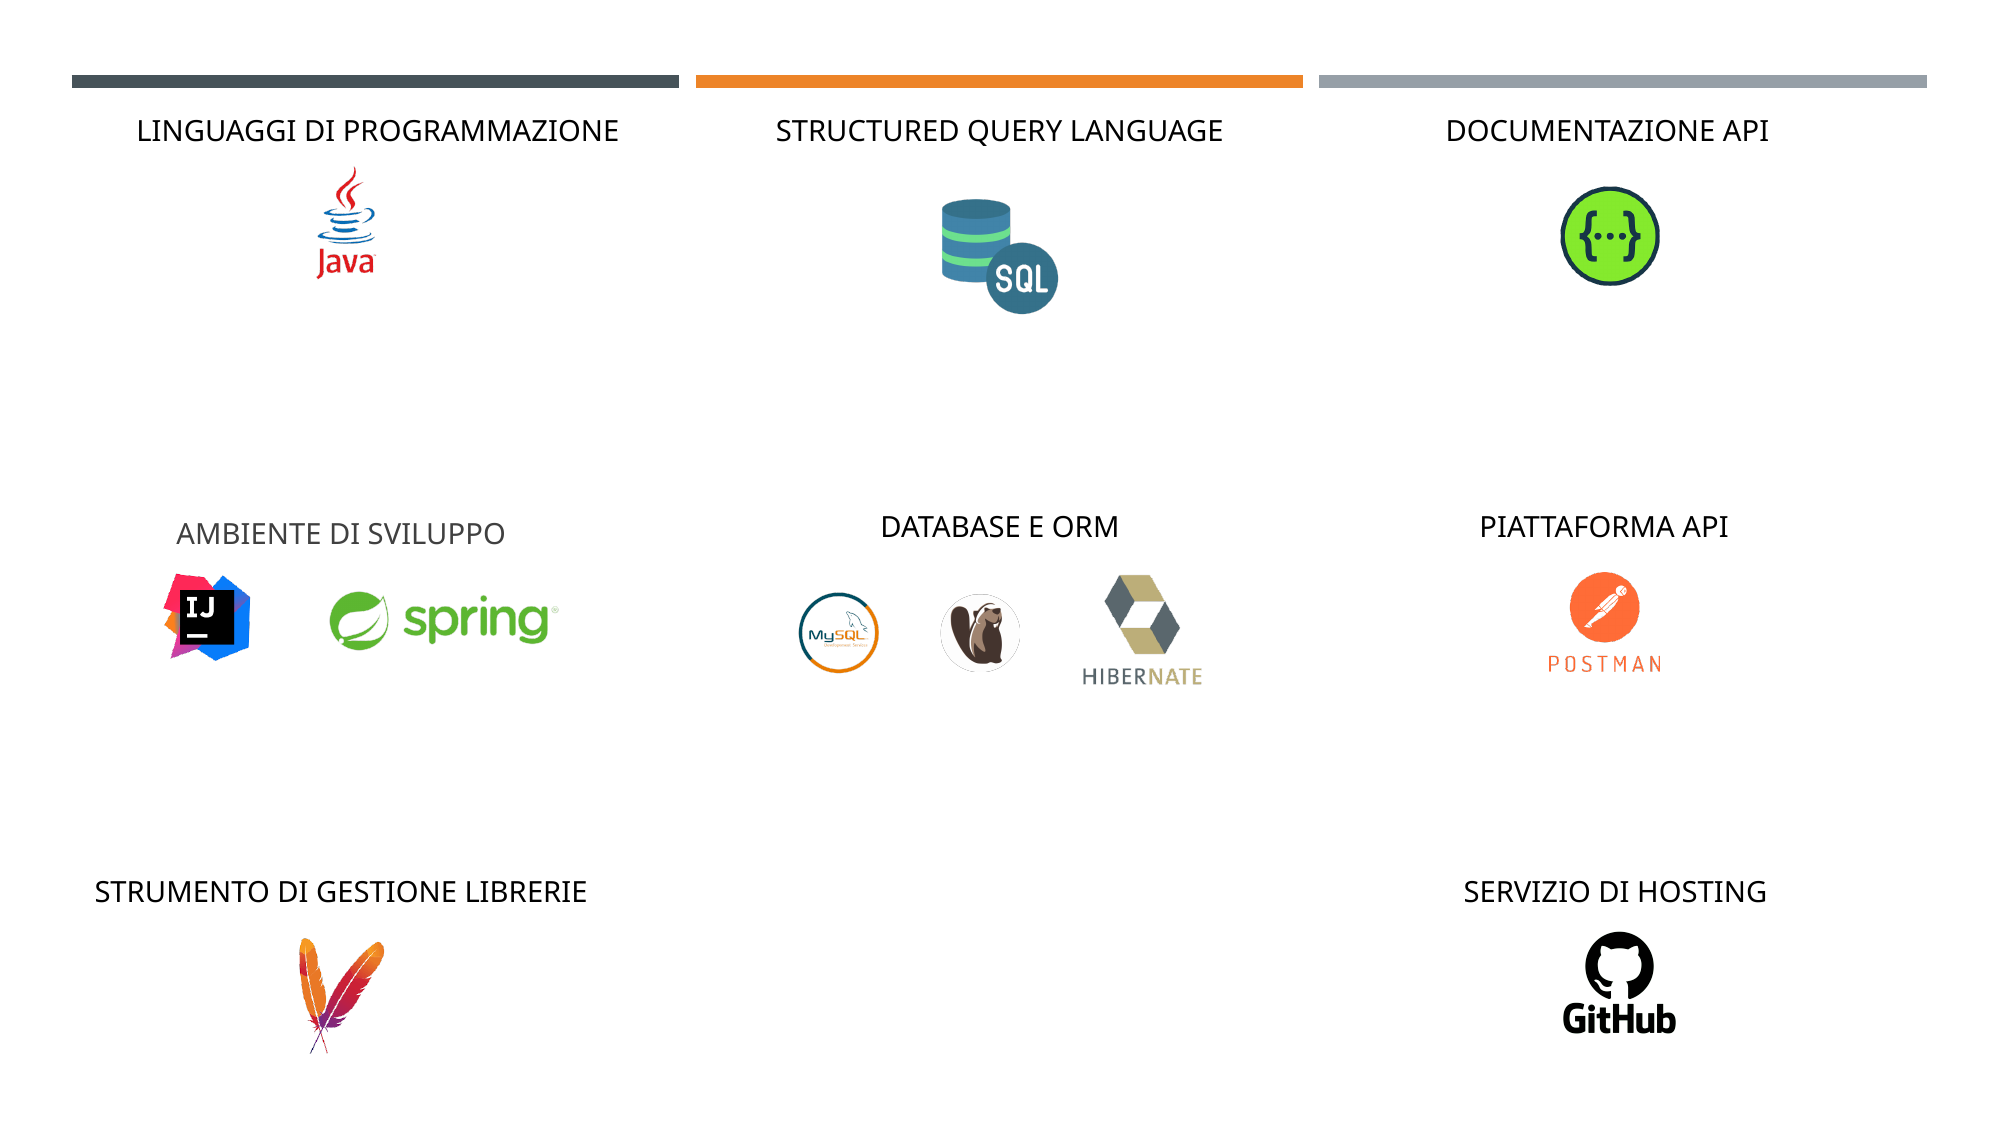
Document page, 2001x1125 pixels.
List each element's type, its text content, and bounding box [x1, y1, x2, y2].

text_box DOCUMENTAZIONE API [1307, 104, 1908, 155]
title Ambiente di sviluppo [45, 501, 638, 558]
picture [132, 562, 281, 672]
picture [1549, 572, 1660, 672]
picture [763, 584, 919, 682]
text_box LINGUAGGI DI PROGRAMMAZIONE [81, 104, 675, 155]
picture [1081, 568, 1203, 691]
picture [277, 931, 406, 1062]
text_box PIATTAFORMA API [1307, 501, 1901, 552]
text_box DATABASE E ORM [703, 501, 1297, 552]
picture [1527, 931, 1712, 1035]
text_box SERVIZIO DI HOSTING [1362, 865, 1877, 917]
picture [940, 594, 1020, 672]
picture [1560, 186, 1660, 286]
text_box STRUCTURED QUERY LANGUAGE [703, 104, 1297, 155]
text_box STRUMENTO DI GESTIONE LIBRERIE [45, 865, 638, 917]
picture [280, 156, 412, 289]
picture [940, 197, 1060, 316]
picture [324, 580, 564, 654]
